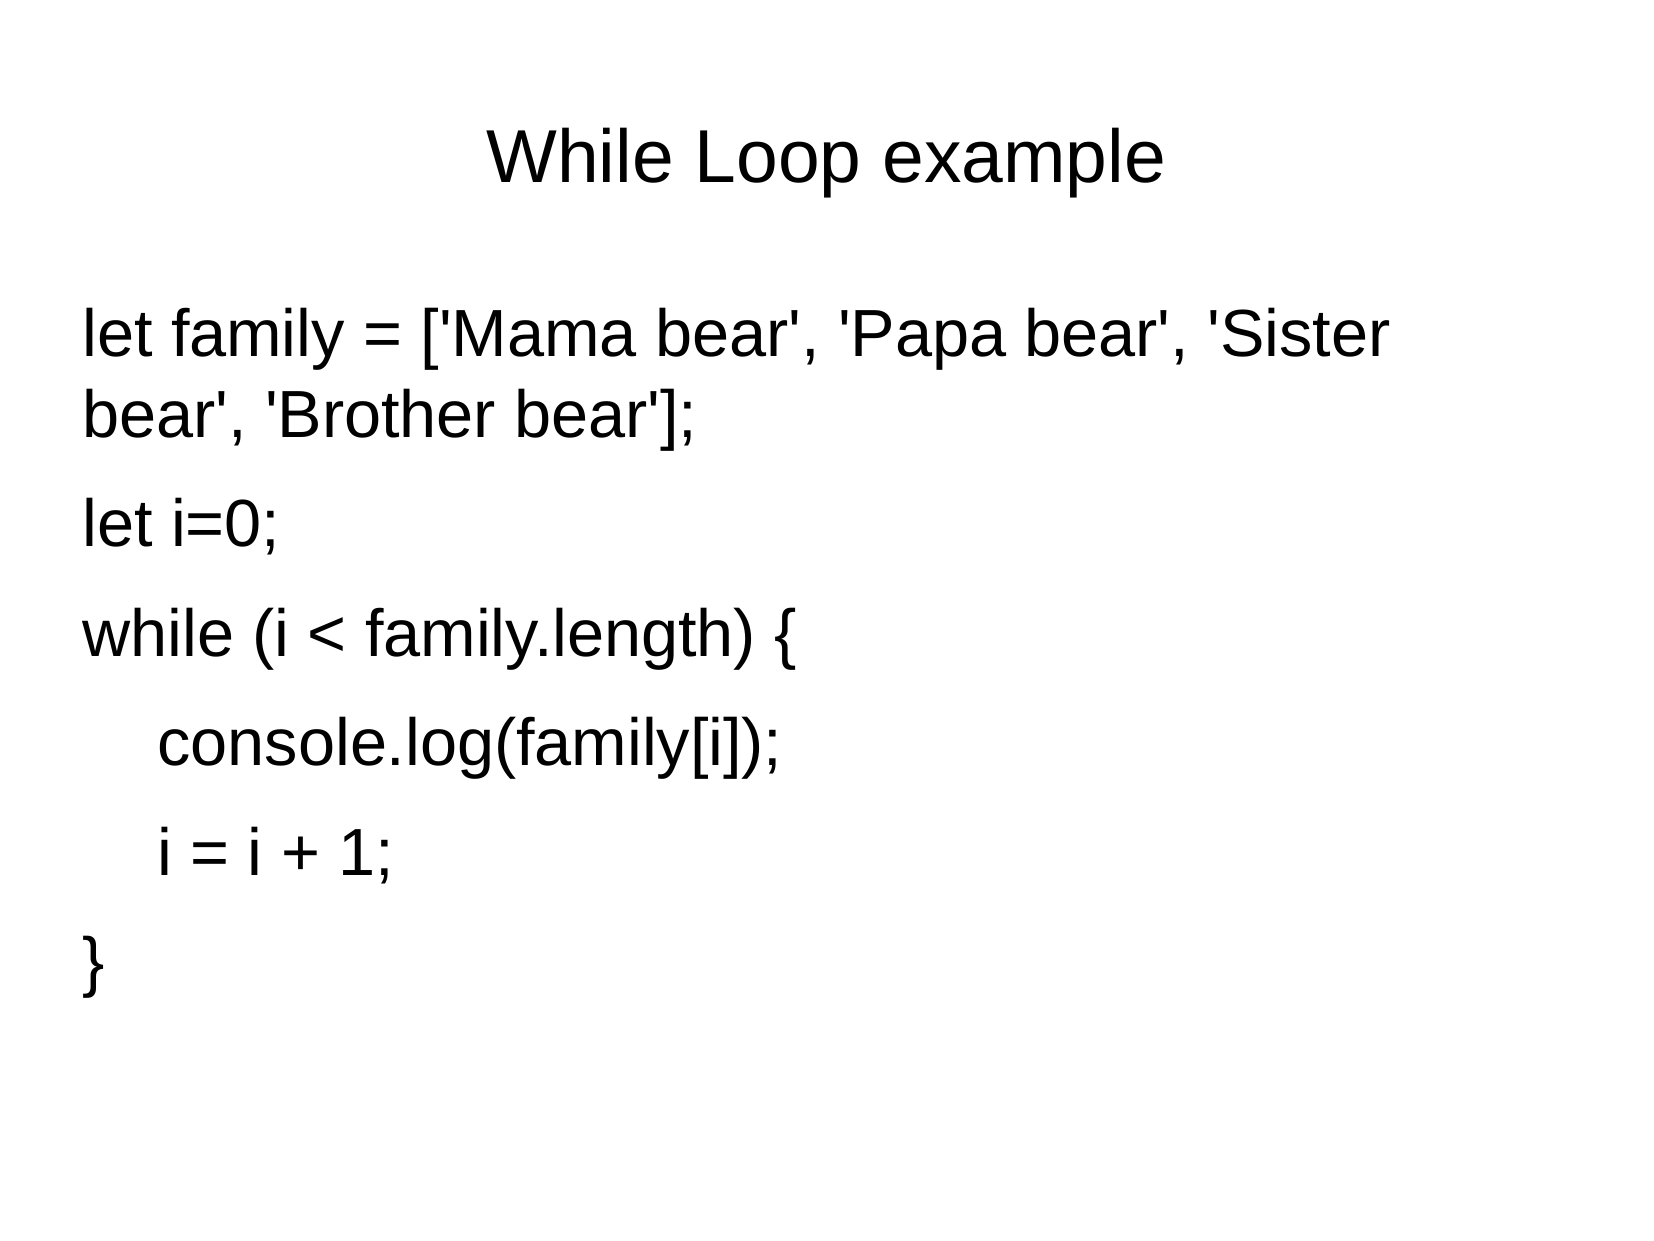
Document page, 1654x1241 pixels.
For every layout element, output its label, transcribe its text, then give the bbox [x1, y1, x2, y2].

list let family = ['Mama bear', 'Papa bear', 'Sister bear', 'Brother bear']; let i=0; while (i < family.length) { console.log(family[i]); i = i + 1; } [82, 290, 1571, 1010]
title While Loop example [82, 49, 1571, 257]
